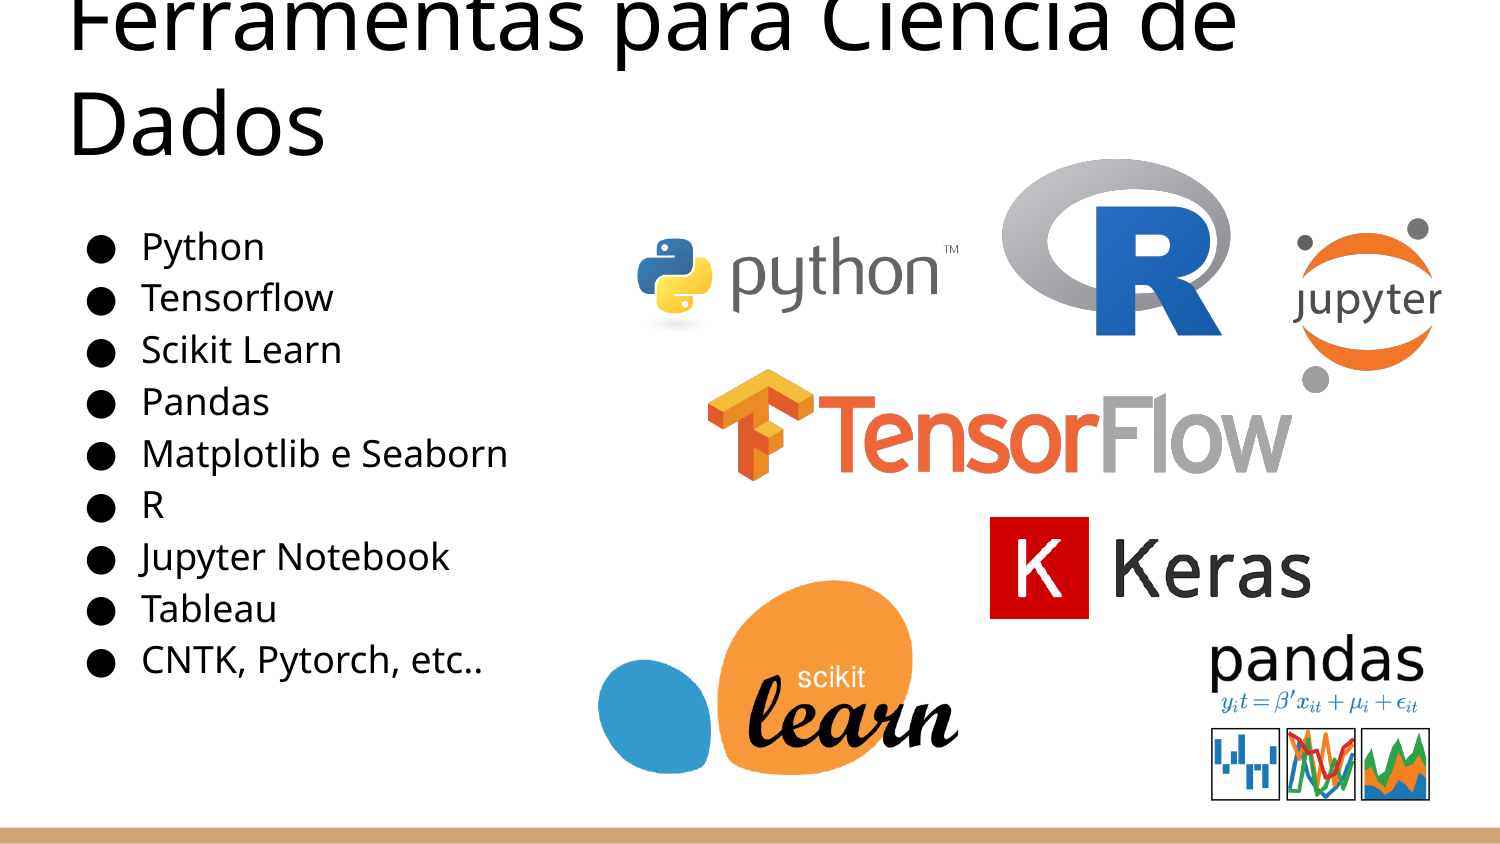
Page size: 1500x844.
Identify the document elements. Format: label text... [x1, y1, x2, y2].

picture [584, 216, 989, 353]
list Python Tensorflow Scikit Learn Pandas Matplotlib e Seaborn R Jupyter Notebook Tableau CNTK, Pytorch, etc.. [51, 200, 609, 752]
title Ferramentas para Ciência de Dados [51, 51, 1449, 189]
picture [988, 515, 1444, 815]
picture [598, 580, 959, 775]
picture [1002, 158, 1231, 336]
picture [708, 216, 1444, 482]
